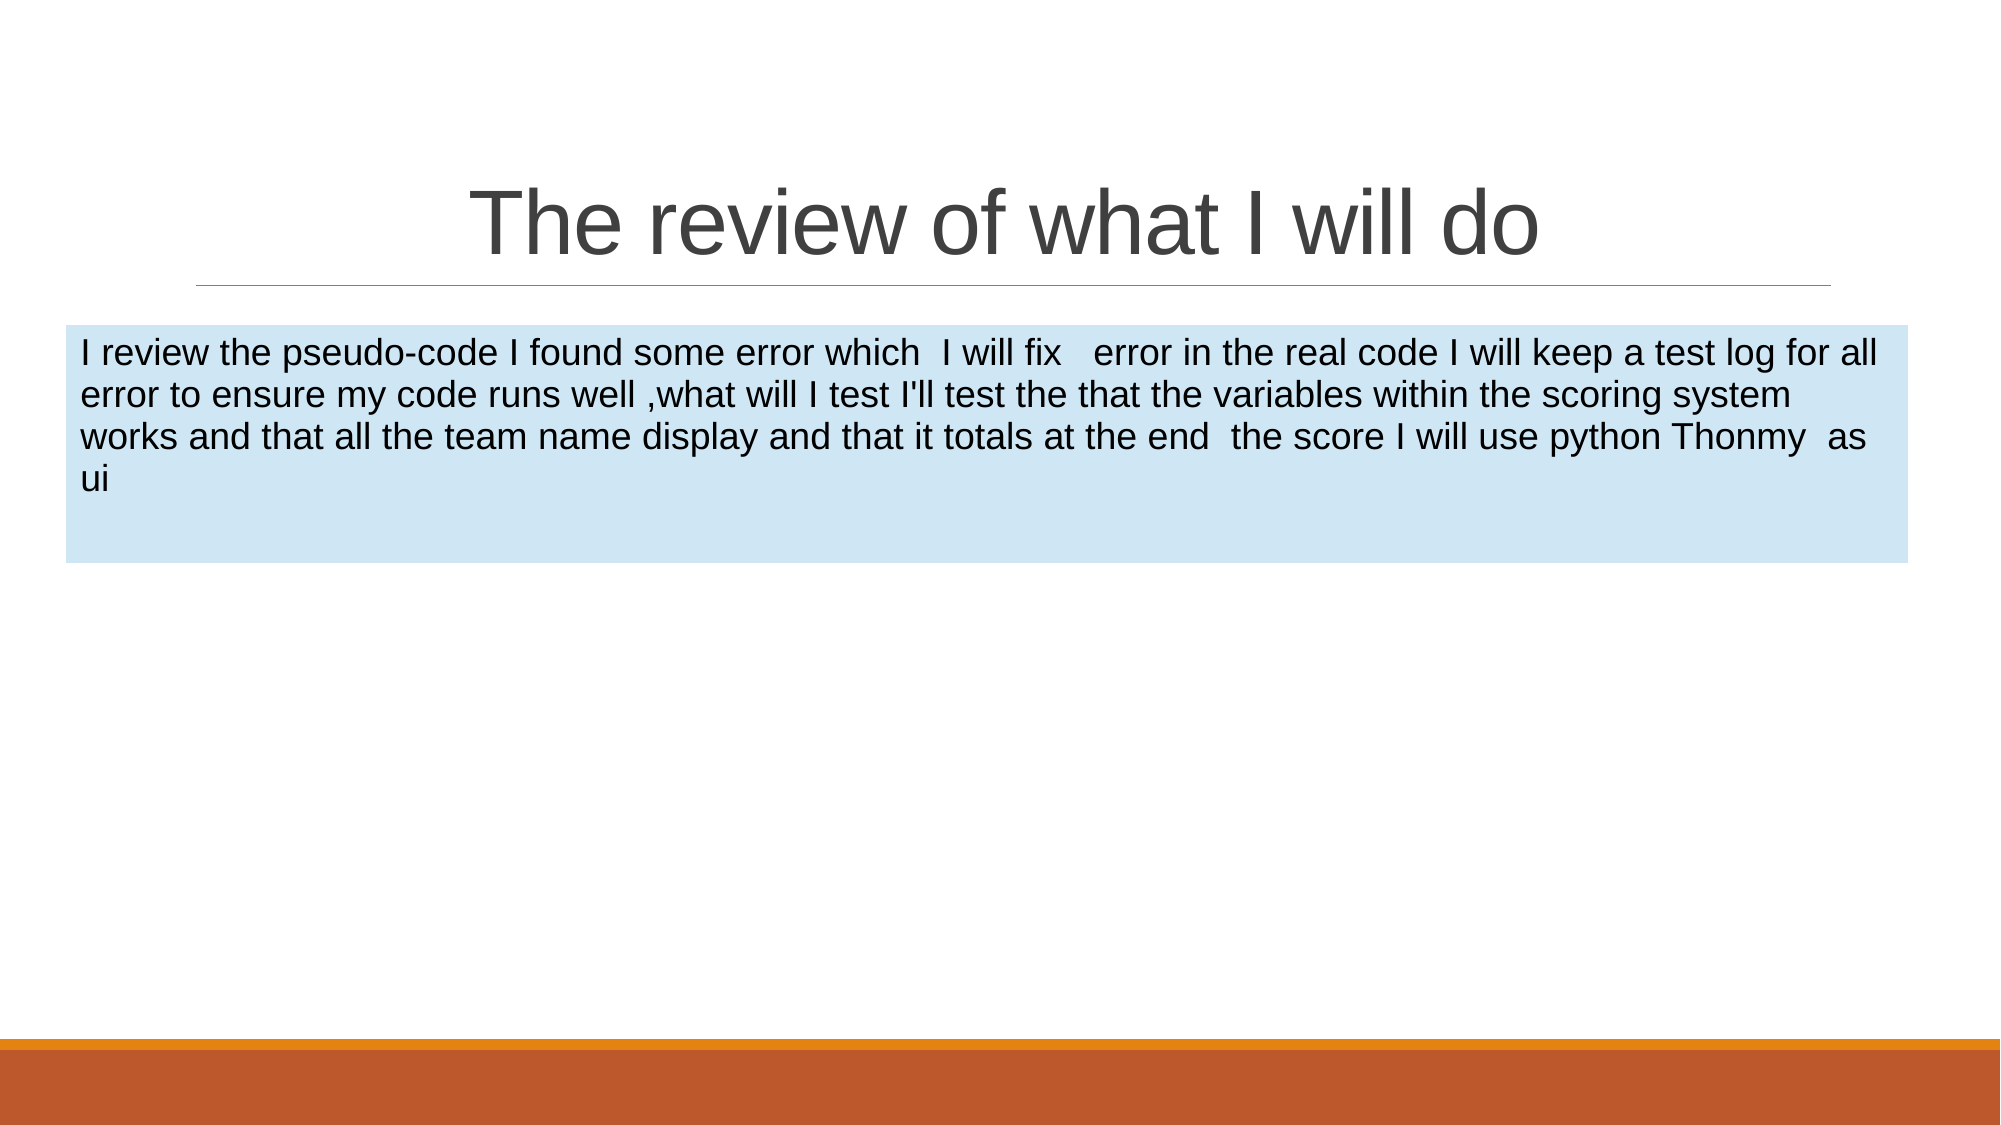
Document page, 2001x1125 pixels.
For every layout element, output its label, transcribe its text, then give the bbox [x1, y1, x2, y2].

table_header I review the pseudo-code I found some error which I will fix error in the real code I will keep a test log for all error to ensure my code runs well ,what will I test I'll test the that the variables within the scoring system works and that all the team name display and that it totals at the end the score I will use python Thonmy as ui [66, 325, 1908, 563]
title The review of what I will do [180, 43, 1831, 282]
